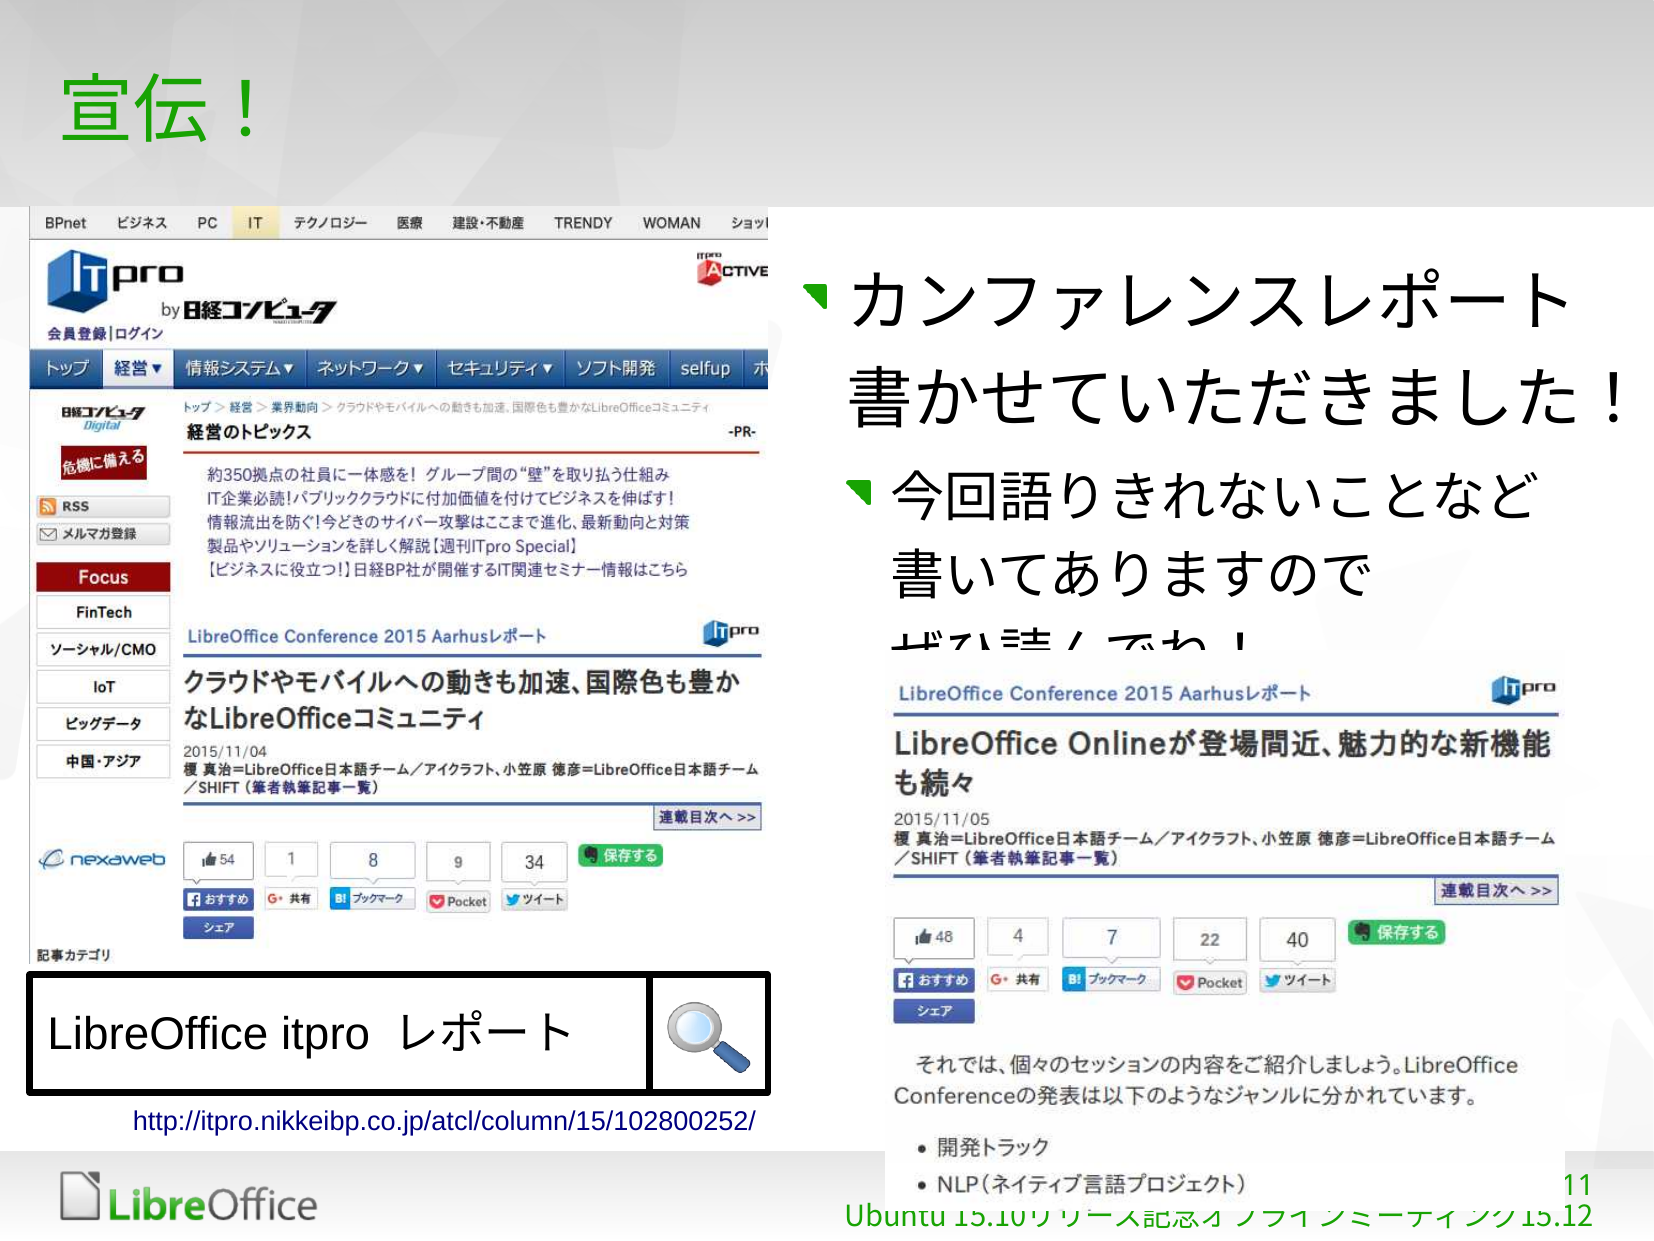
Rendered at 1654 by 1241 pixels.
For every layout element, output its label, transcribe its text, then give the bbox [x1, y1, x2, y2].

list カンファレンスレポート 書かせていただきました！ 今回語りきれないことなど 書いてありますので ぜひ読んでね！ [803, 248, 1654, 968]
title 宣伝！ [59, 29, 1595, 178]
text_box [649, 974, 768, 1093]
picture [885, 650, 1654, 1211]
text_box http://itpro.nikkeibp.co.jp/atcl/column/15/102800252/ [118, 1098, 827, 1174]
text_box LibreOffice itpro レポート [29, 974, 649, 1093]
picture [0, 0, 783, 965]
picture [659, 992, 756, 1081]
picture [41, 1152, 337, 1240]
